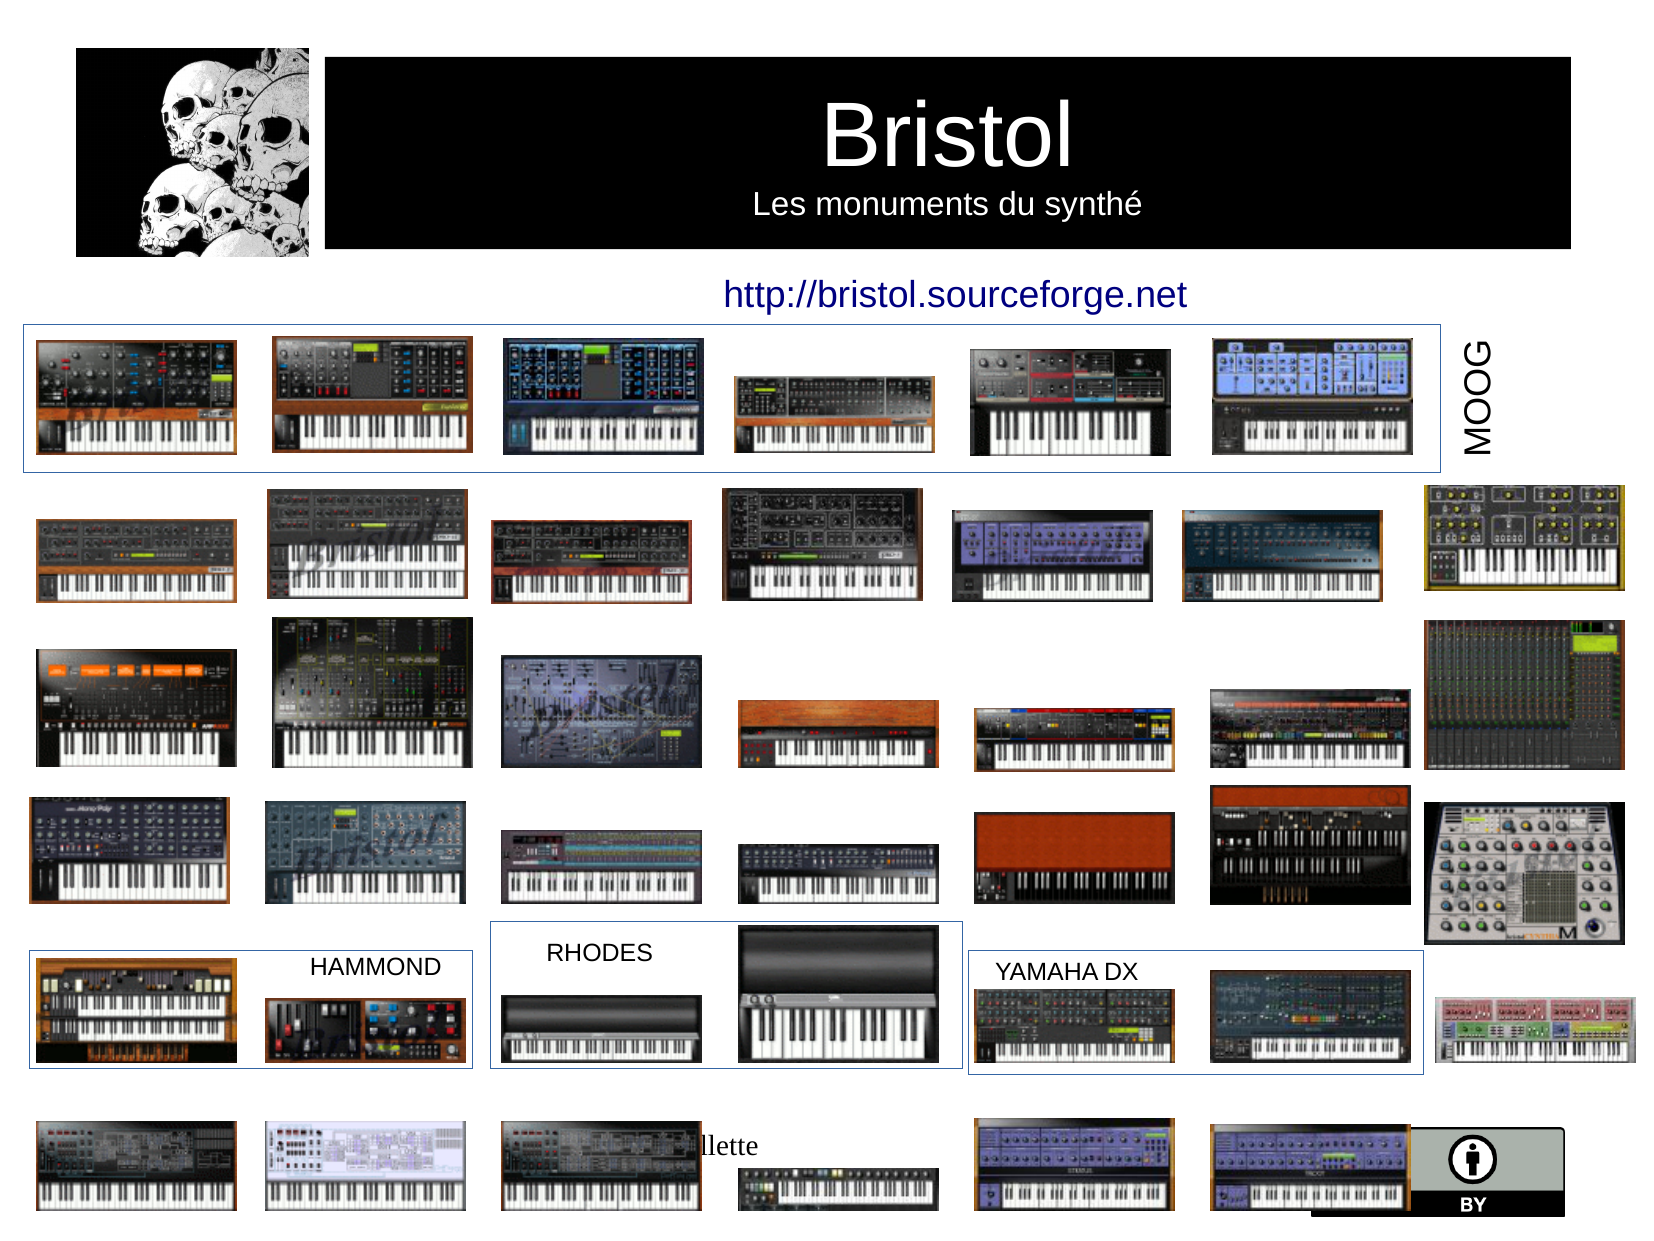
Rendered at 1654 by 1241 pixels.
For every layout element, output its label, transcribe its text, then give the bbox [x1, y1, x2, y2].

picture [1210, 785, 1411, 905]
picture [1435, 997, 1636, 1063]
picture [974, 1118, 1175, 1211]
picture [36, 340, 237, 455]
picture [265, 1121, 466, 1211]
picture [738, 925, 939, 1063]
picture [265, 801, 466, 904]
picture [272, 336, 473, 453]
picture [1424, 485, 1625, 591]
picture [501, 830, 702, 904]
picture [501, 995, 702, 1063]
picture [267, 489, 468, 600]
title Bristol Les monuments du synthé [324, 56, 1571, 250]
picture [734, 376, 935, 453]
picture [1424, 802, 1625, 945]
text_box RHODES [531, 931, 680, 975]
picture [36, 958, 237, 1063]
text_box MOOG [1449, 295, 1506, 473]
picture [272, 617, 473, 768]
picture [1424, 620, 1625, 771]
picture [491, 520, 692, 604]
picture [1212, 338, 1413, 455]
picture [974, 812, 1175, 904]
picture [503, 338, 704, 455]
picture [974, 708, 1175, 772]
picture [36, 649, 237, 767]
picture [501, 1121, 702, 1211]
picture [738, 1168, 939, 1211]
picture [1210, 689, 1411, 768]
picture [36, 1121, 237, 1211]
picture [1210, 970, 1411, 1063]
picture [29, 797, 230, 904]
picture [501, 655, 702, 768]
picture [76, 48, 309, 257]
picture [952, 510, 1153, 602]
picture [1210, 1124, 1565, 1217]
picture [974, 989, 1175, 1063]
picture [36, 519, 237, 603]
text_box http://bristol.sourceforge.net [708, 265, 1211, 323]
picture [738, 844, 939, 904]
picture [265, 998, 466, 1063]
text_box YAMAHA DX [980, 950, 1158, 994]
picture [738, 700, 939, 768]
picture [722, 488, 923, 601]
picture [970, 349, 1171, 456]
picture [1182, 510, 1383, 602]
text_box HAMMOND [295, 944, 473, 988]
